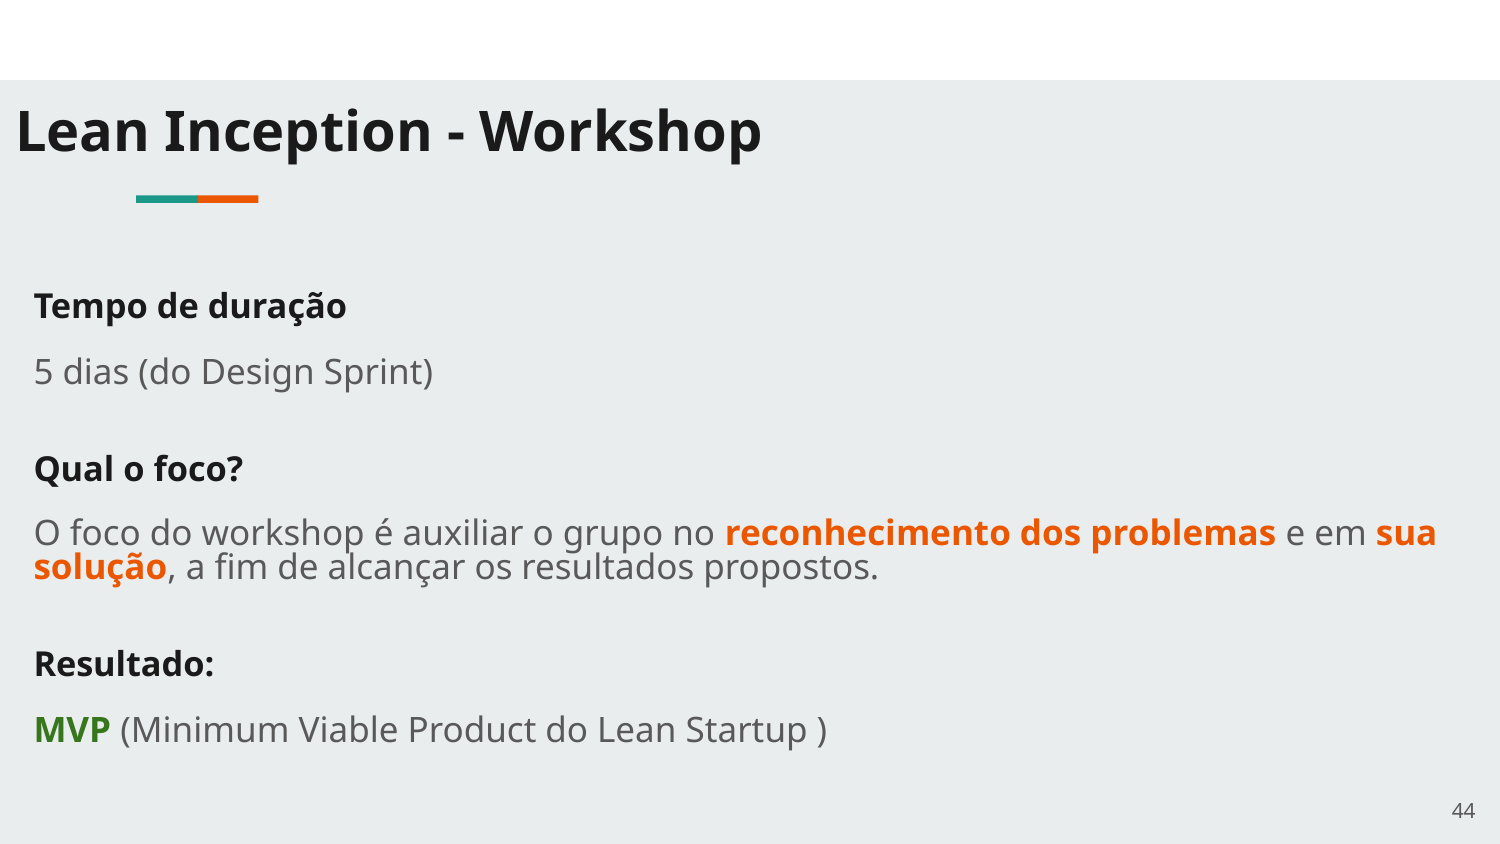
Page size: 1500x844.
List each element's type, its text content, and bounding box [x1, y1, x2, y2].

subtitle Tempo de duração 5 dias (do Design Sprint) Qual o foco? O foco do workshop é auxiliar o grupo no reconhecimento dos problemas e em sua solução, a fim de alcançar os resultados propostos. Resultado: MVP (Minimum Viable Product do Lean Startup ) [18, 235, 1471, 738]
title Lean Inception - Workshop [0, 80, 1101, 181]
slide_number <number> [1400, 779, 1491, 844]
